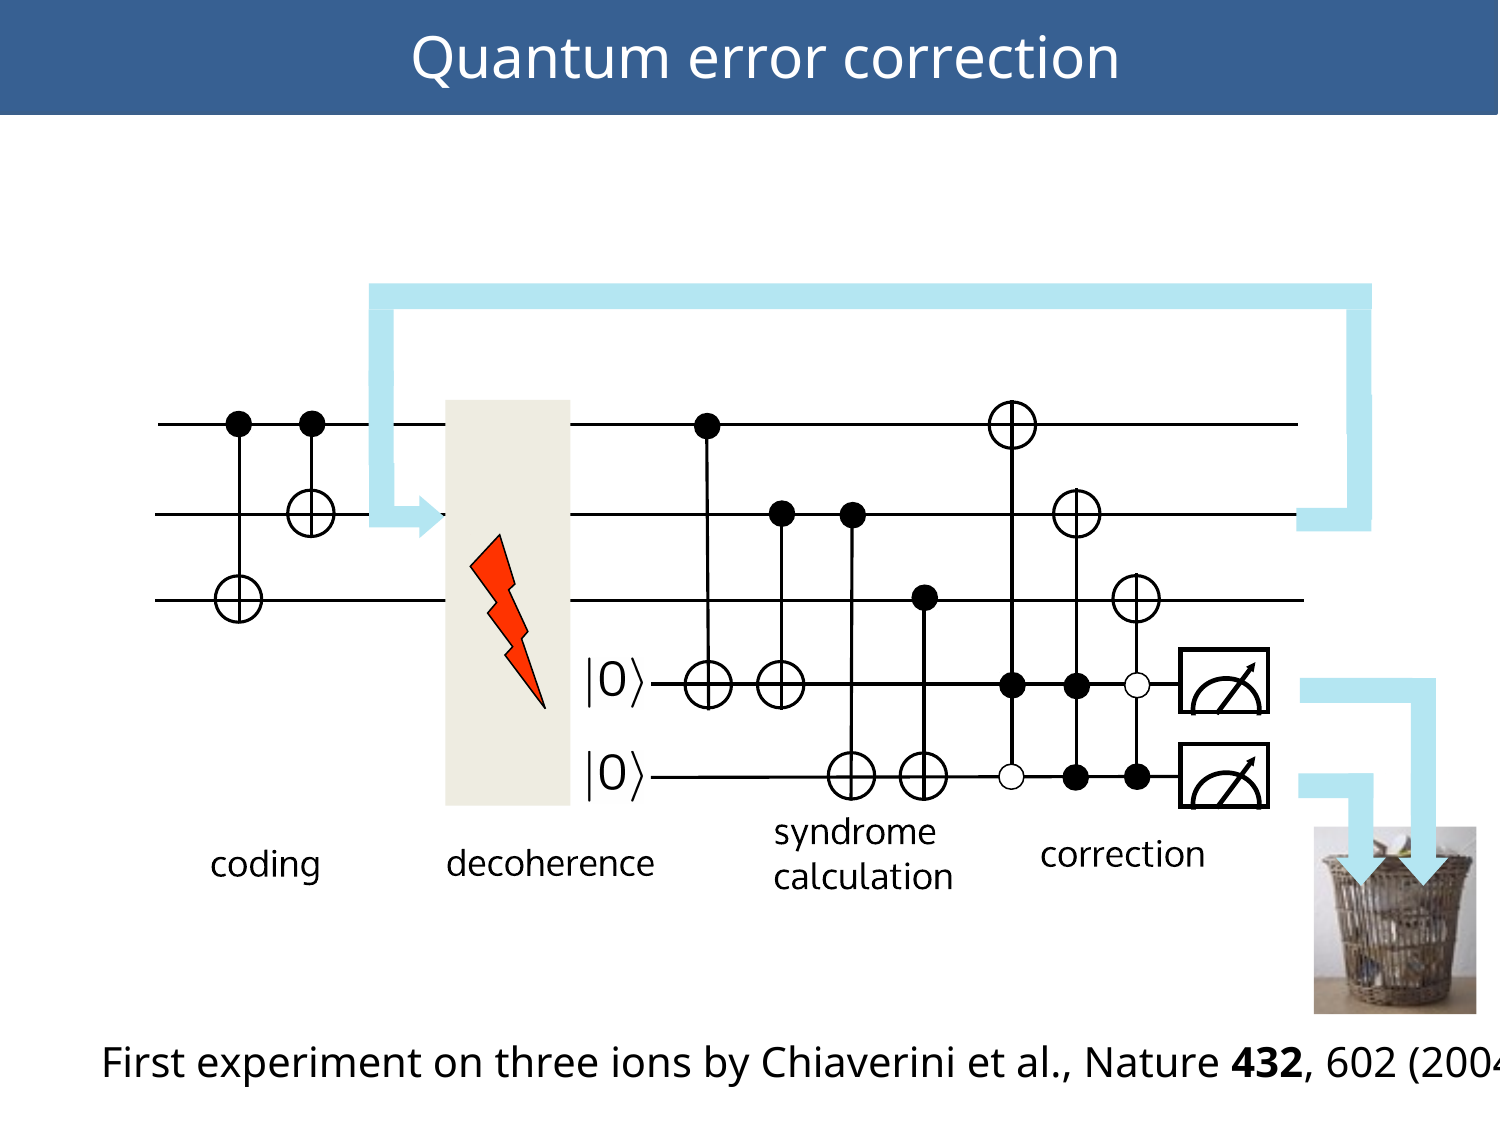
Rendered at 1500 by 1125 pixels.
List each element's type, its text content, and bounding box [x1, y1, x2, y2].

text_box [600, 856, 617, 876]
text_box [998, 764, 1024, 790]
text_box [1063, 765, 1075, 775]
text_box [840, 502, 866, 528]
text_box [912, 585, 938, 610]
text_box [586, 657, 644, 710]
text_box [999, 672, 1026, 698]
text_box [769, 501, 795, 526]
text_box [1177, 715, 1291, 807]
text_box [1298, 677, 1477, 1015]
text_box [694, 413, 720, 439]
text_box [758, 817, 915, 890]
text_box Quantum error correction [203, 12, 1329, 98]
text_box [368, 283, 1373, 806]
text_box [226, 411, 252, 437]
text_box [913, 869, 932, 890]
text_box [586, 750, 644, 804]
text_box [637, 855, 654, 877]
text_box [299, 411, 325, 437]
text_box [1078, 765, 1088, 775]
text_box [430, 835, 597, 886]
text_box [195, 836, 346, 887]
text_box [1063, 779, 1088, 790]
text_box [1196, 776, 1236, 807]
text_box [620, 856, 635, 877]
text_box [1124, 764, 1150, 790]
text_box [1065, 673, 1089, 682]
text_box [1222, 780, 1256, 807]
text_box [935, 869, 952, 890]
text_box [918, 824, 936, 845]
text_box [1221, 686, 1256, 713]
text_box [1180, 649, 1268, 713]
text_box [1124, 672, 1150, 698]
text_box First experiment on three ions by Chiaverini et al., Nature 432, 602 (2004). [85, 1028, 1476, 1125]
text_box [1064, 686, 1090, 699]
text_box [1196, 681, 1236, 713]
text_box [1025, 809, 1291, 877]
